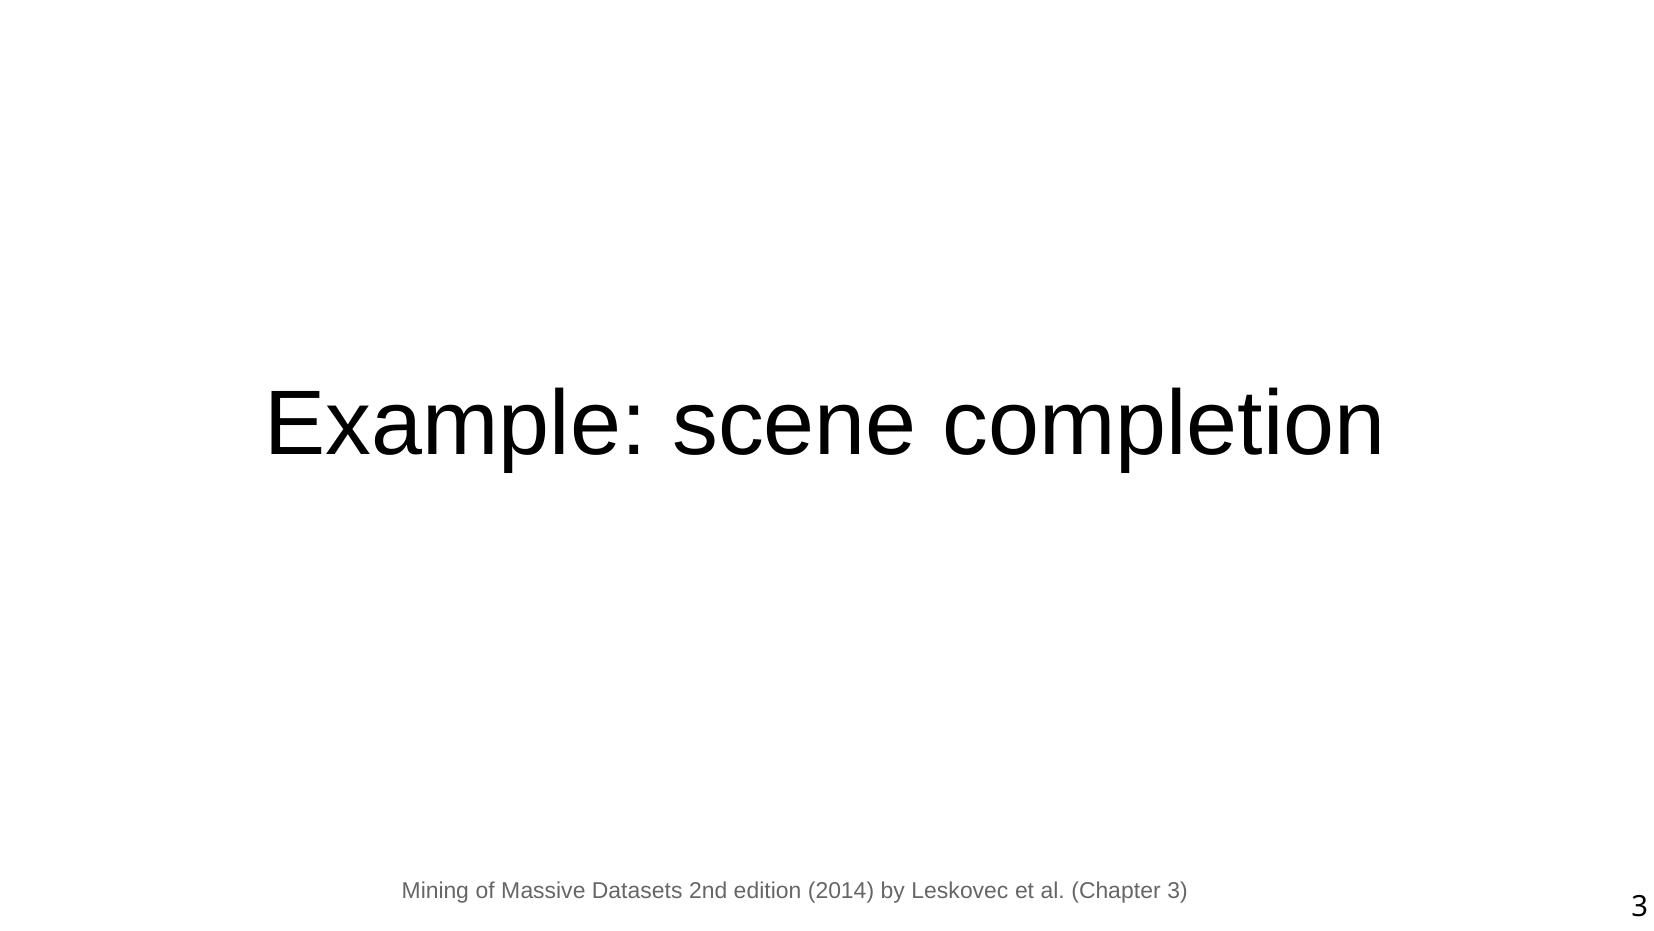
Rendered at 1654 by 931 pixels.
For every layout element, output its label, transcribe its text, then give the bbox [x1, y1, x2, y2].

title Example: scene completion [81, 345, 1570, 501]
text_box Mining of Massive Datasets 2nd edition (2014) by Leskovec et al. (Chapter 3) [0, 870, 1591, 931]
